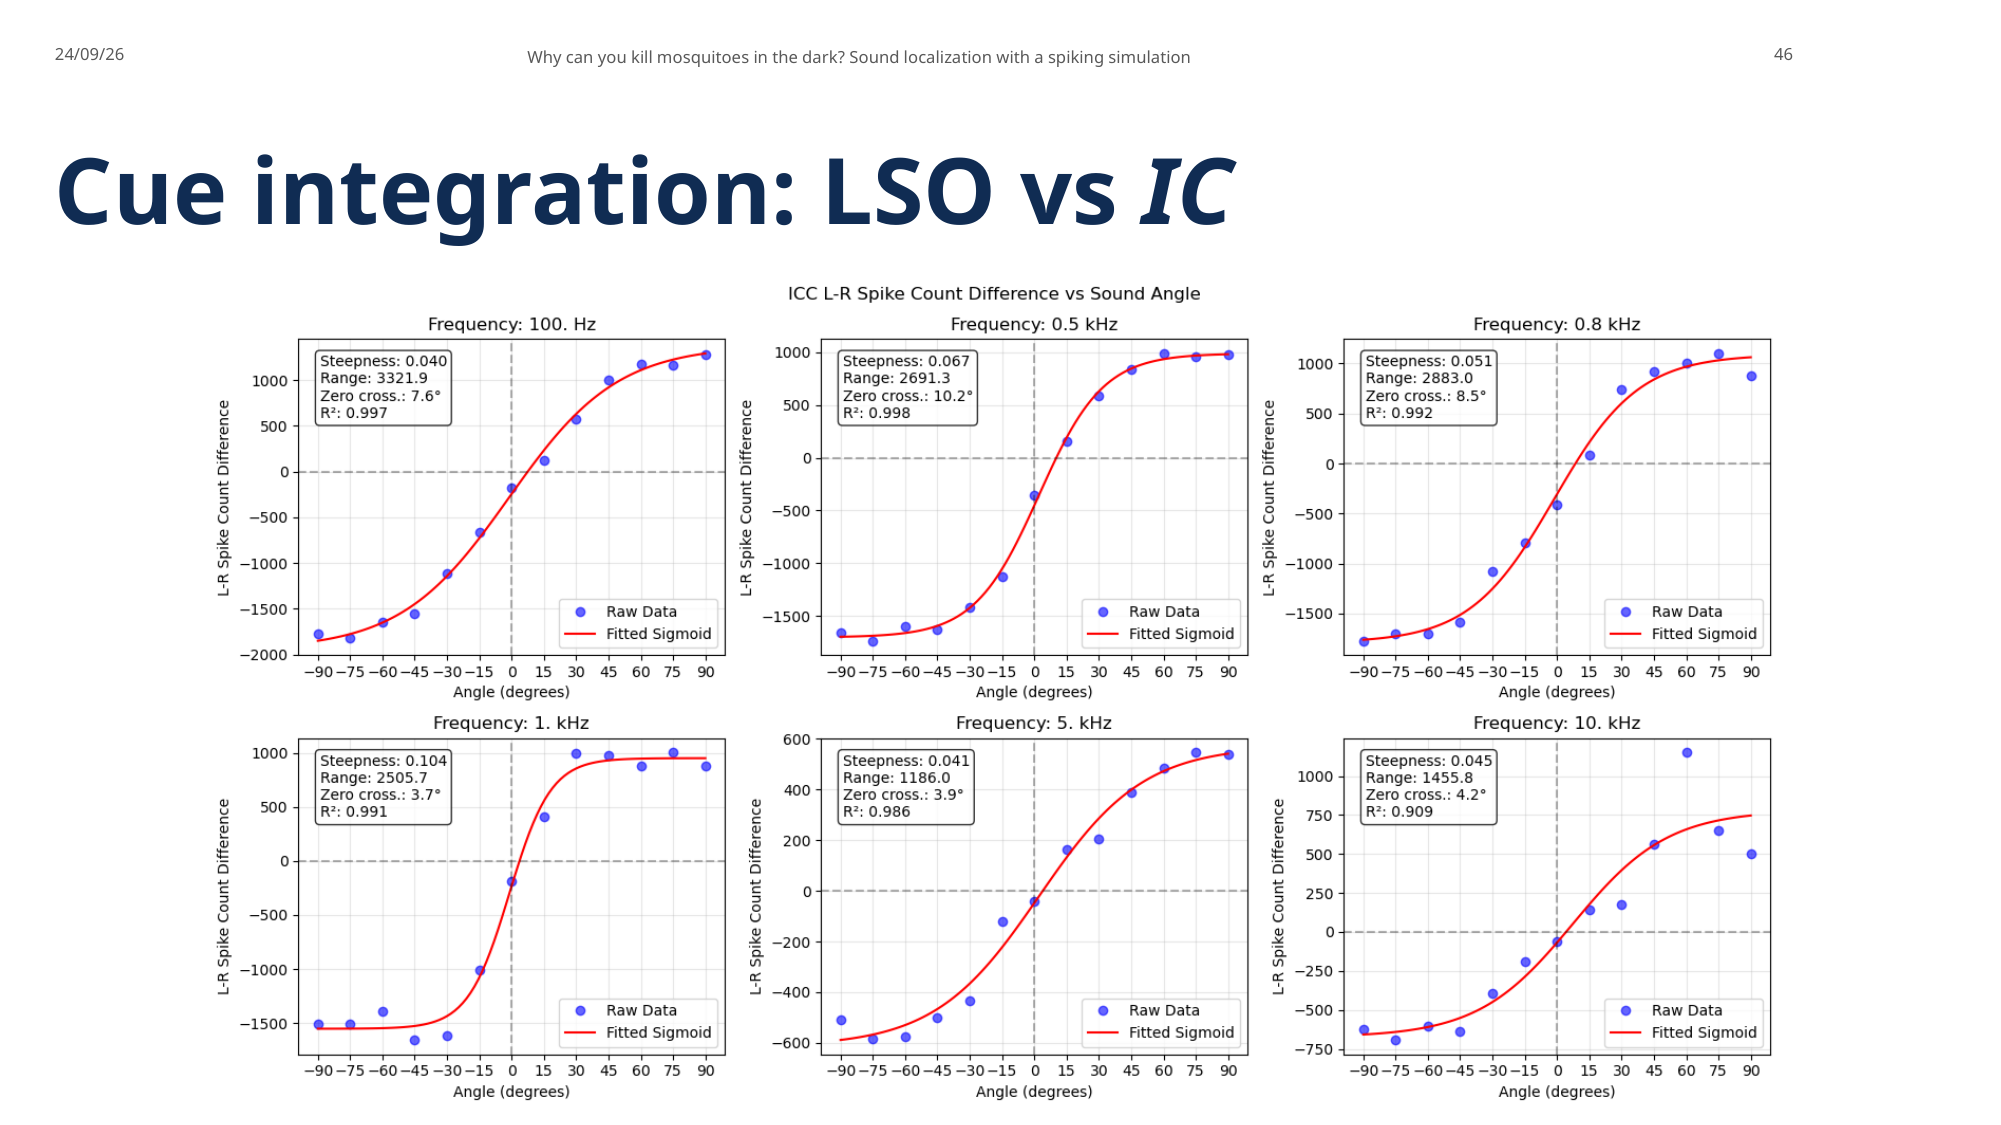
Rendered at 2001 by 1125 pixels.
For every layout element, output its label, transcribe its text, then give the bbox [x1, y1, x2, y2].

title Cue integration: LSO vs IC [54, 133, 1946, 272]
footer Why can you kill mosquitoes in the dark? Sound localization with a spiking simulation [527, 6, 1203, 67]
slide_number [1774, 6, 1946, 67]
picture [202, 270, 1786, 1116]
slide_number [54, 6, 446, 67]
